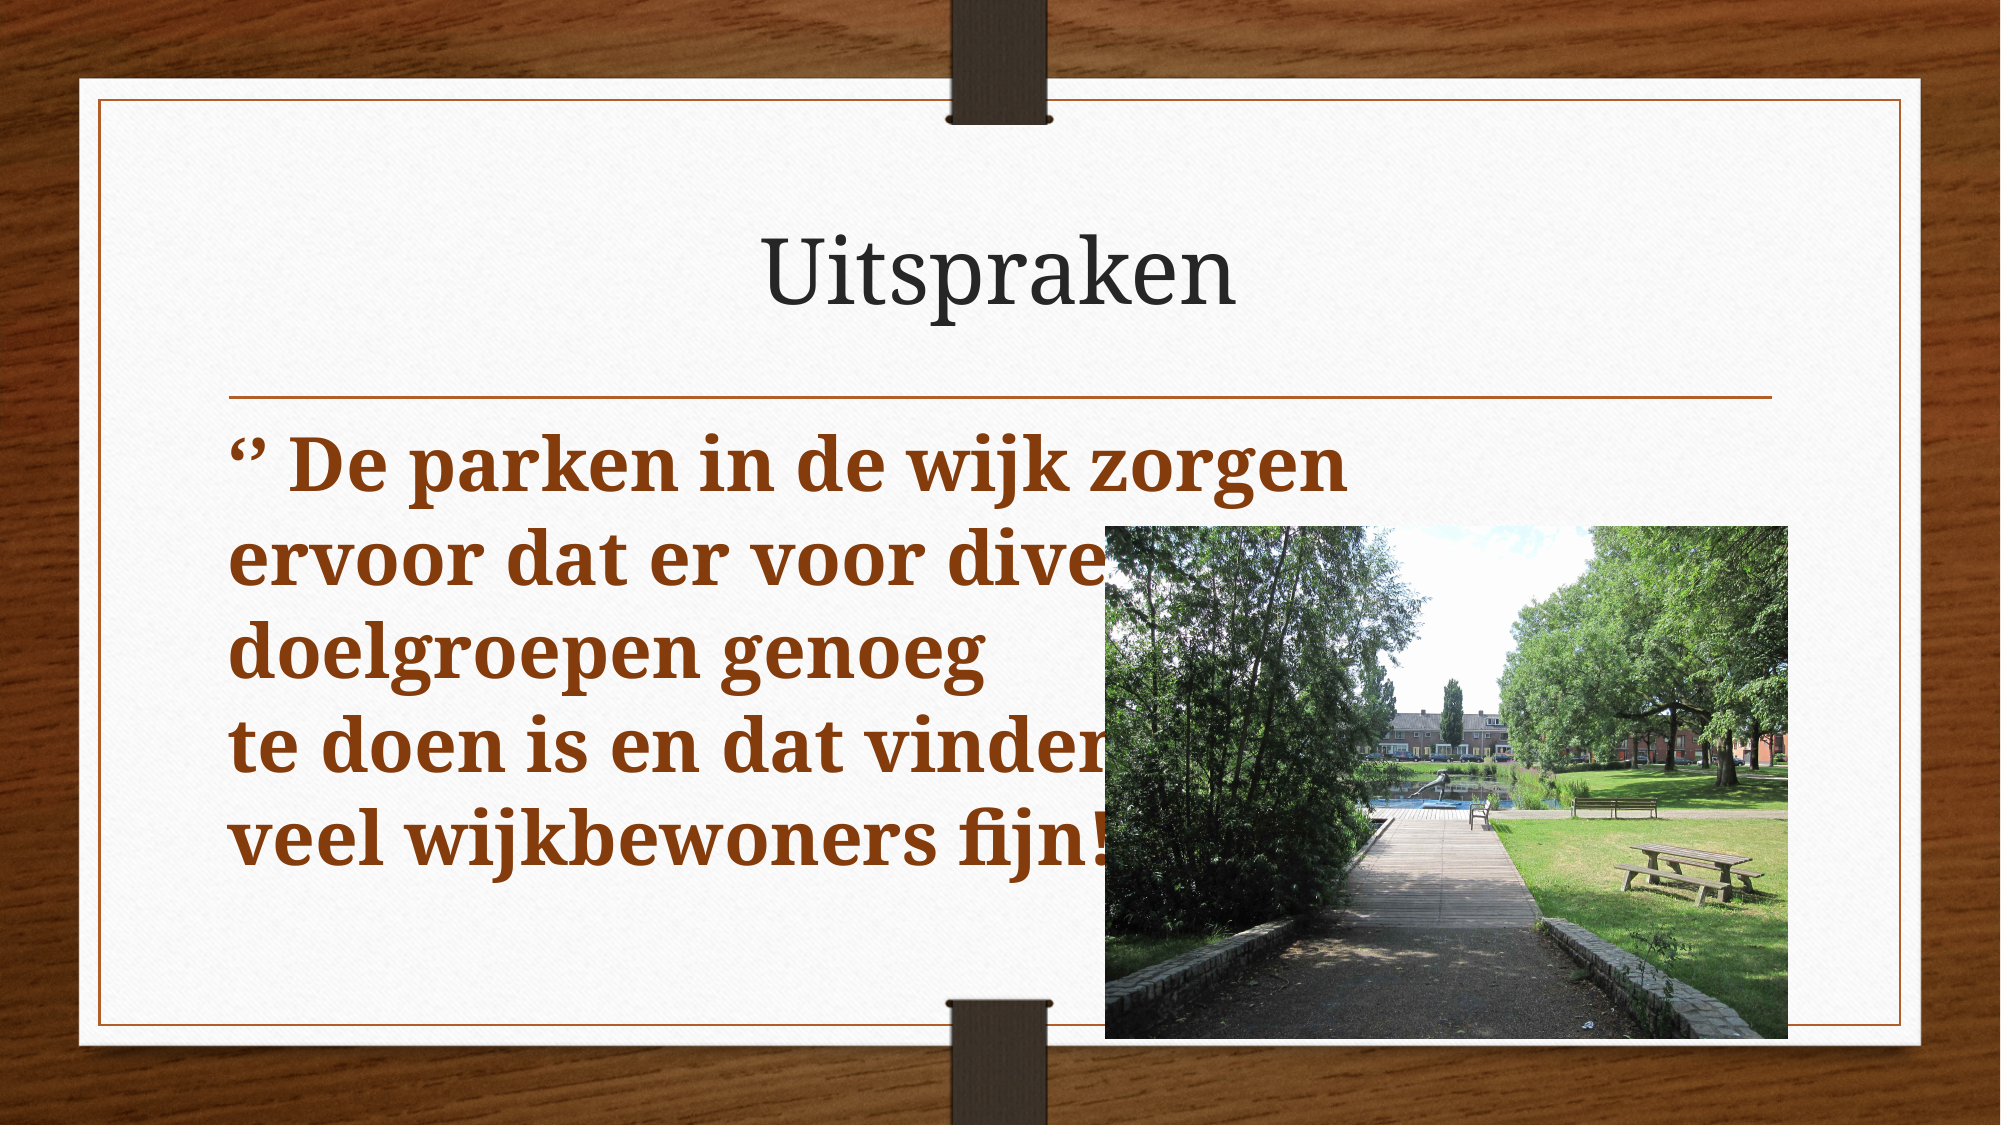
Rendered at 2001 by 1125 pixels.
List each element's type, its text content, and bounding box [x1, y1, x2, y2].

list ‘’ De parken in de wijk zorgen ervoor dat er voor diverse doelgroepen genoeg te doen is en dat vinden veel wijkbewoners fijn! ‘’ [212, 419, 1788, 964]
picture [1105, 526, 1788, 1039]
title Uitspraken [212, 161, 1788, 376]
